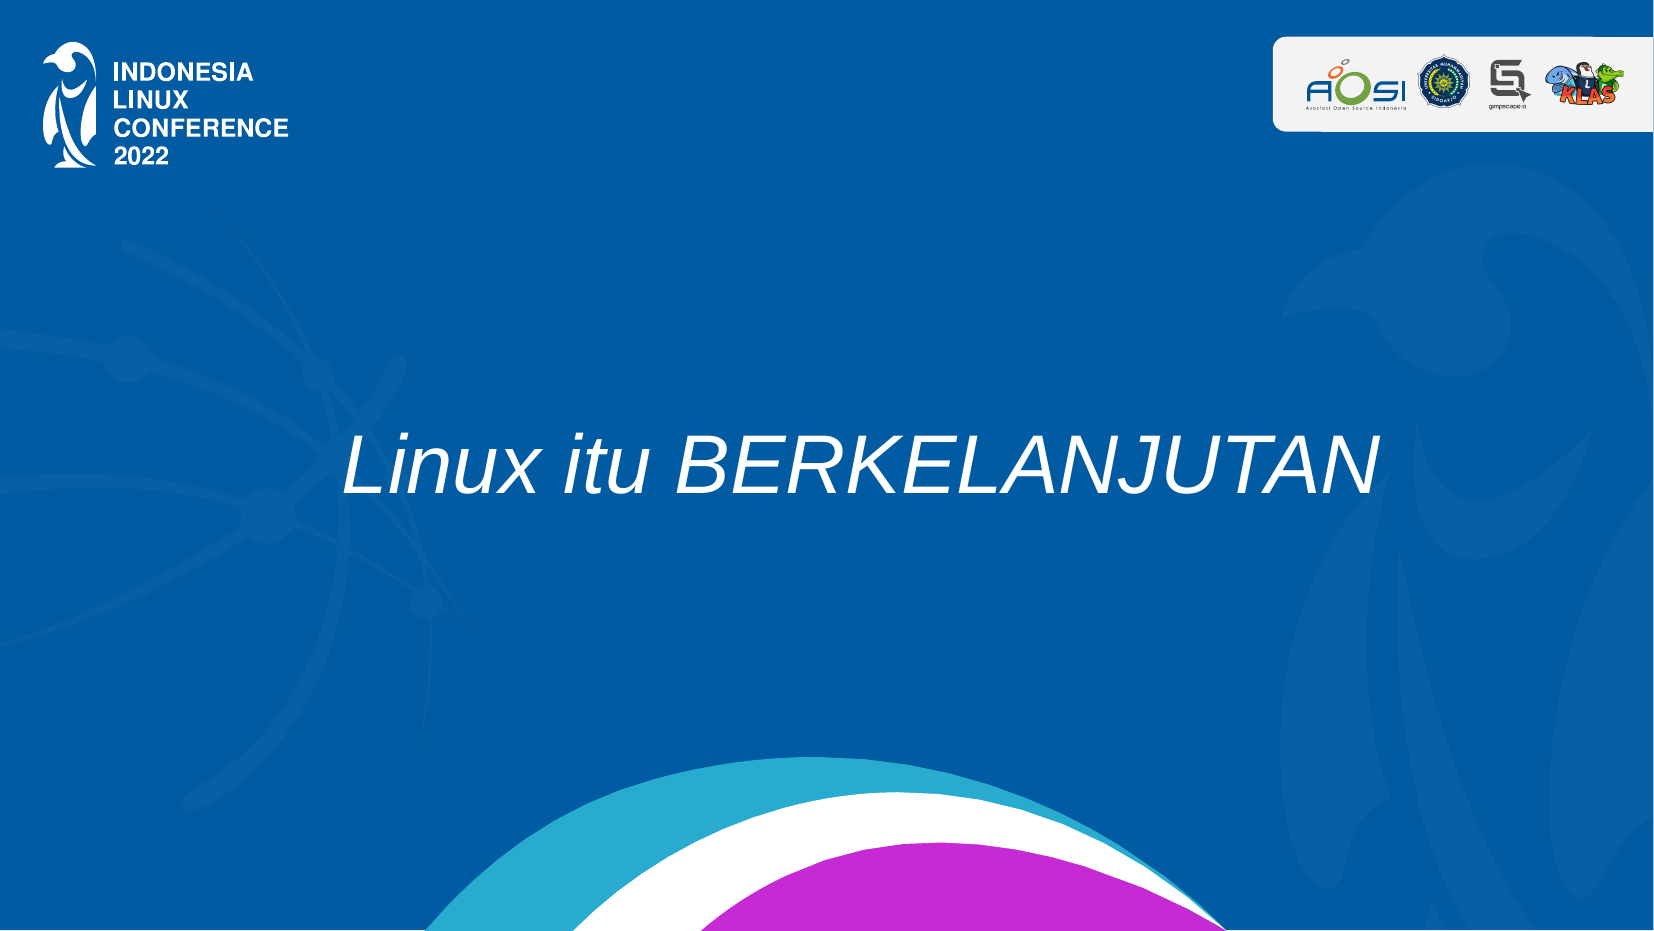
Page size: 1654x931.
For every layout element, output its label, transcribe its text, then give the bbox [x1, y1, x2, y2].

picture [1417, 54, 1471, 108]
text_box [424, 756, 1227, 931]
picture [1545, 62, 1624, 105]
text_box Linux itu BERKELANJUTAN [187, 255, 1501, 676]
